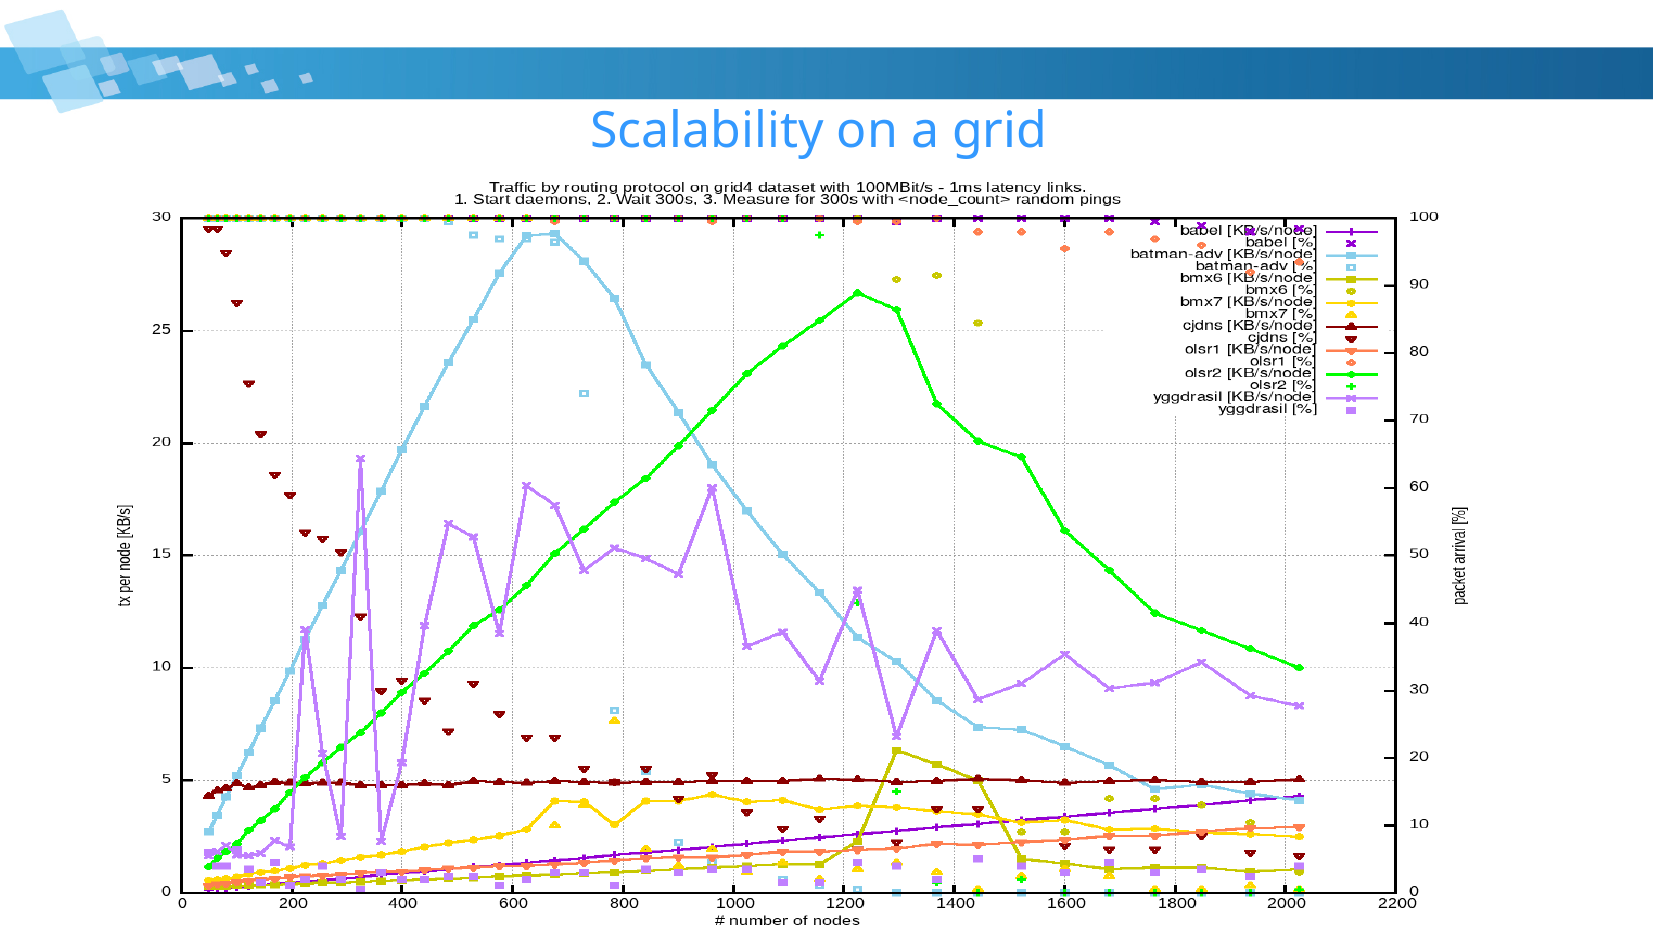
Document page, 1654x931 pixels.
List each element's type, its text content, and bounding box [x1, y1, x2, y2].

title Scalability on a grid [75, 69, 1564, 188]
picture [0, 0, 1653, 931]
